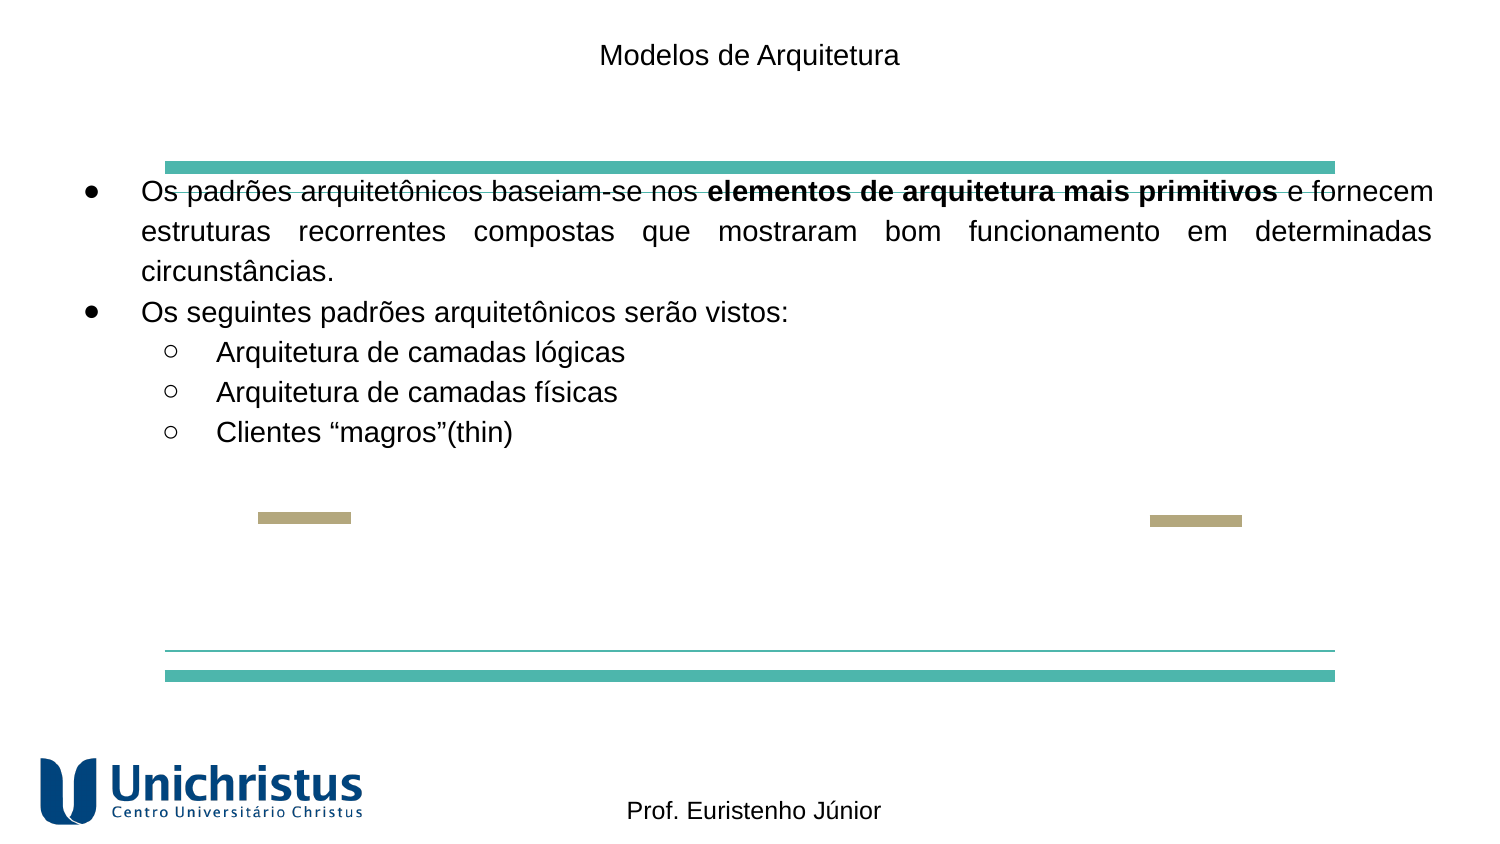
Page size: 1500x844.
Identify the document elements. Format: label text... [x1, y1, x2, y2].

picture [35, 754, 367, 827]
title Modelos de Arquitetura [51, 20, 1449, 137]
list Os padrões arquitetônicos baseiam-se nos elementos de arquitetura mais primitivos e fornecem estruturas recorrentes compostas que mostraram bom funcionamento em determinadas circunstâncias. Os seguintes padrões arquitetônicos serão vistos: Arquitetura de camadas lógicas Arquitetura de camadas físicas Clientes “magros”(thin) [51, 152, 1449, 750]
